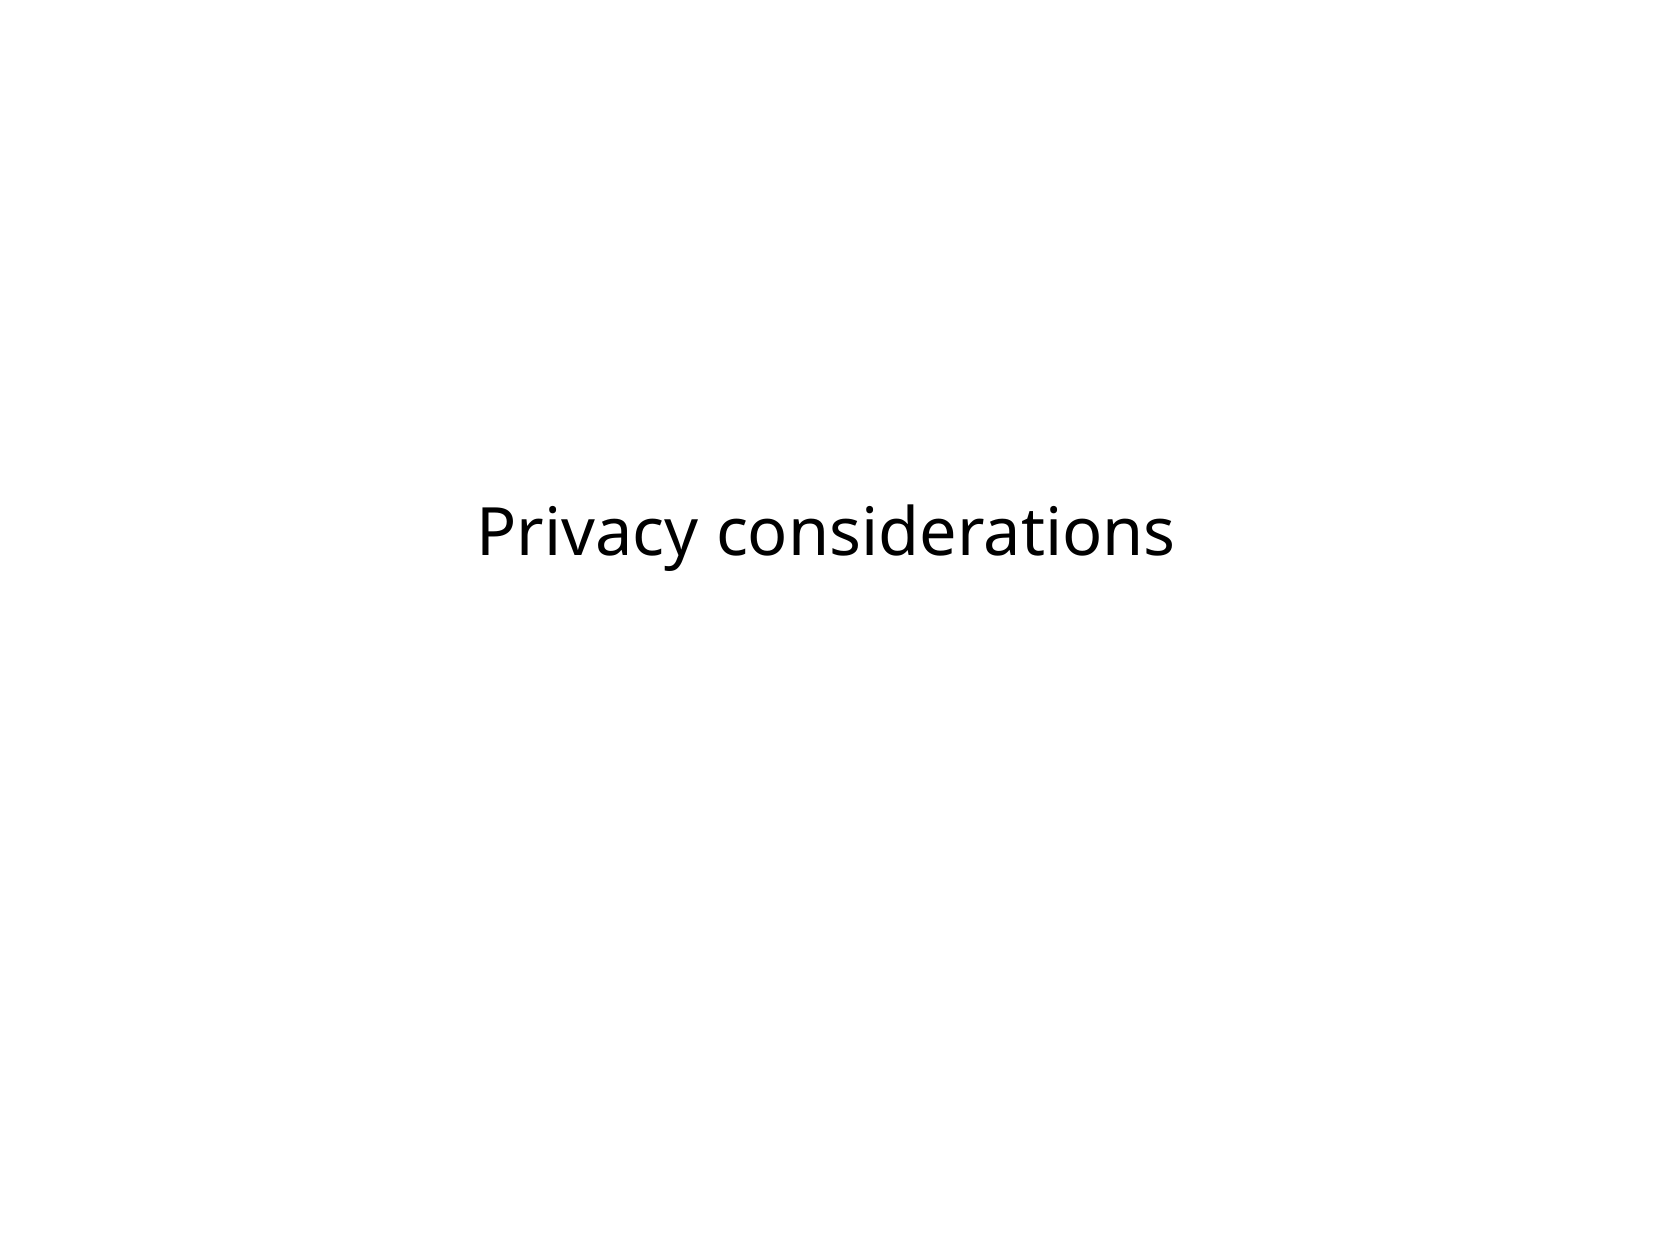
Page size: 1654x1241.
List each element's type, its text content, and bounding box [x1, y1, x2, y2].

subtitle Privacy considerations [82, 49, 1571, 1010]
